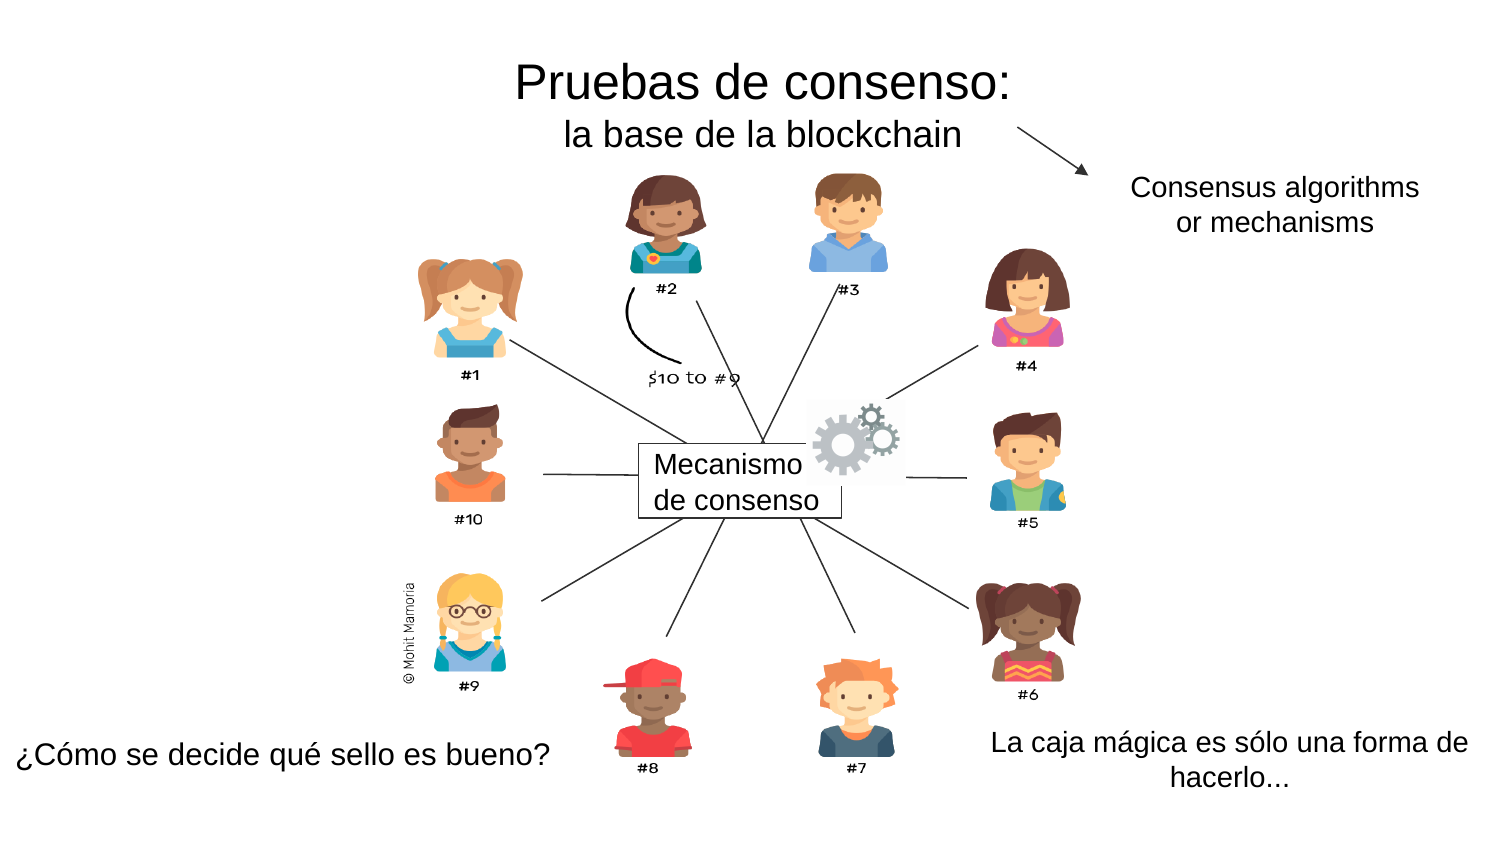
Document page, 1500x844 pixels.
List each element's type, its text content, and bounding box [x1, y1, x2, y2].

text_box Mecanismo de consenso [638, 443, 842, 519]
picture [377, 153, 1127, 809]
text_box Pruebas de consenso: la base de la blockchain [487, 34, 1038, 141]
text_box La caja mágica es sólo una forma de hacerlo... [968, 708, 1492, 844]
text_box ¿Cómo se decide qué sello es bueno? [0, 719, 909, 844]
text_box Consensus algorithms or mechanisms [1101, 153, 1449, 228]
